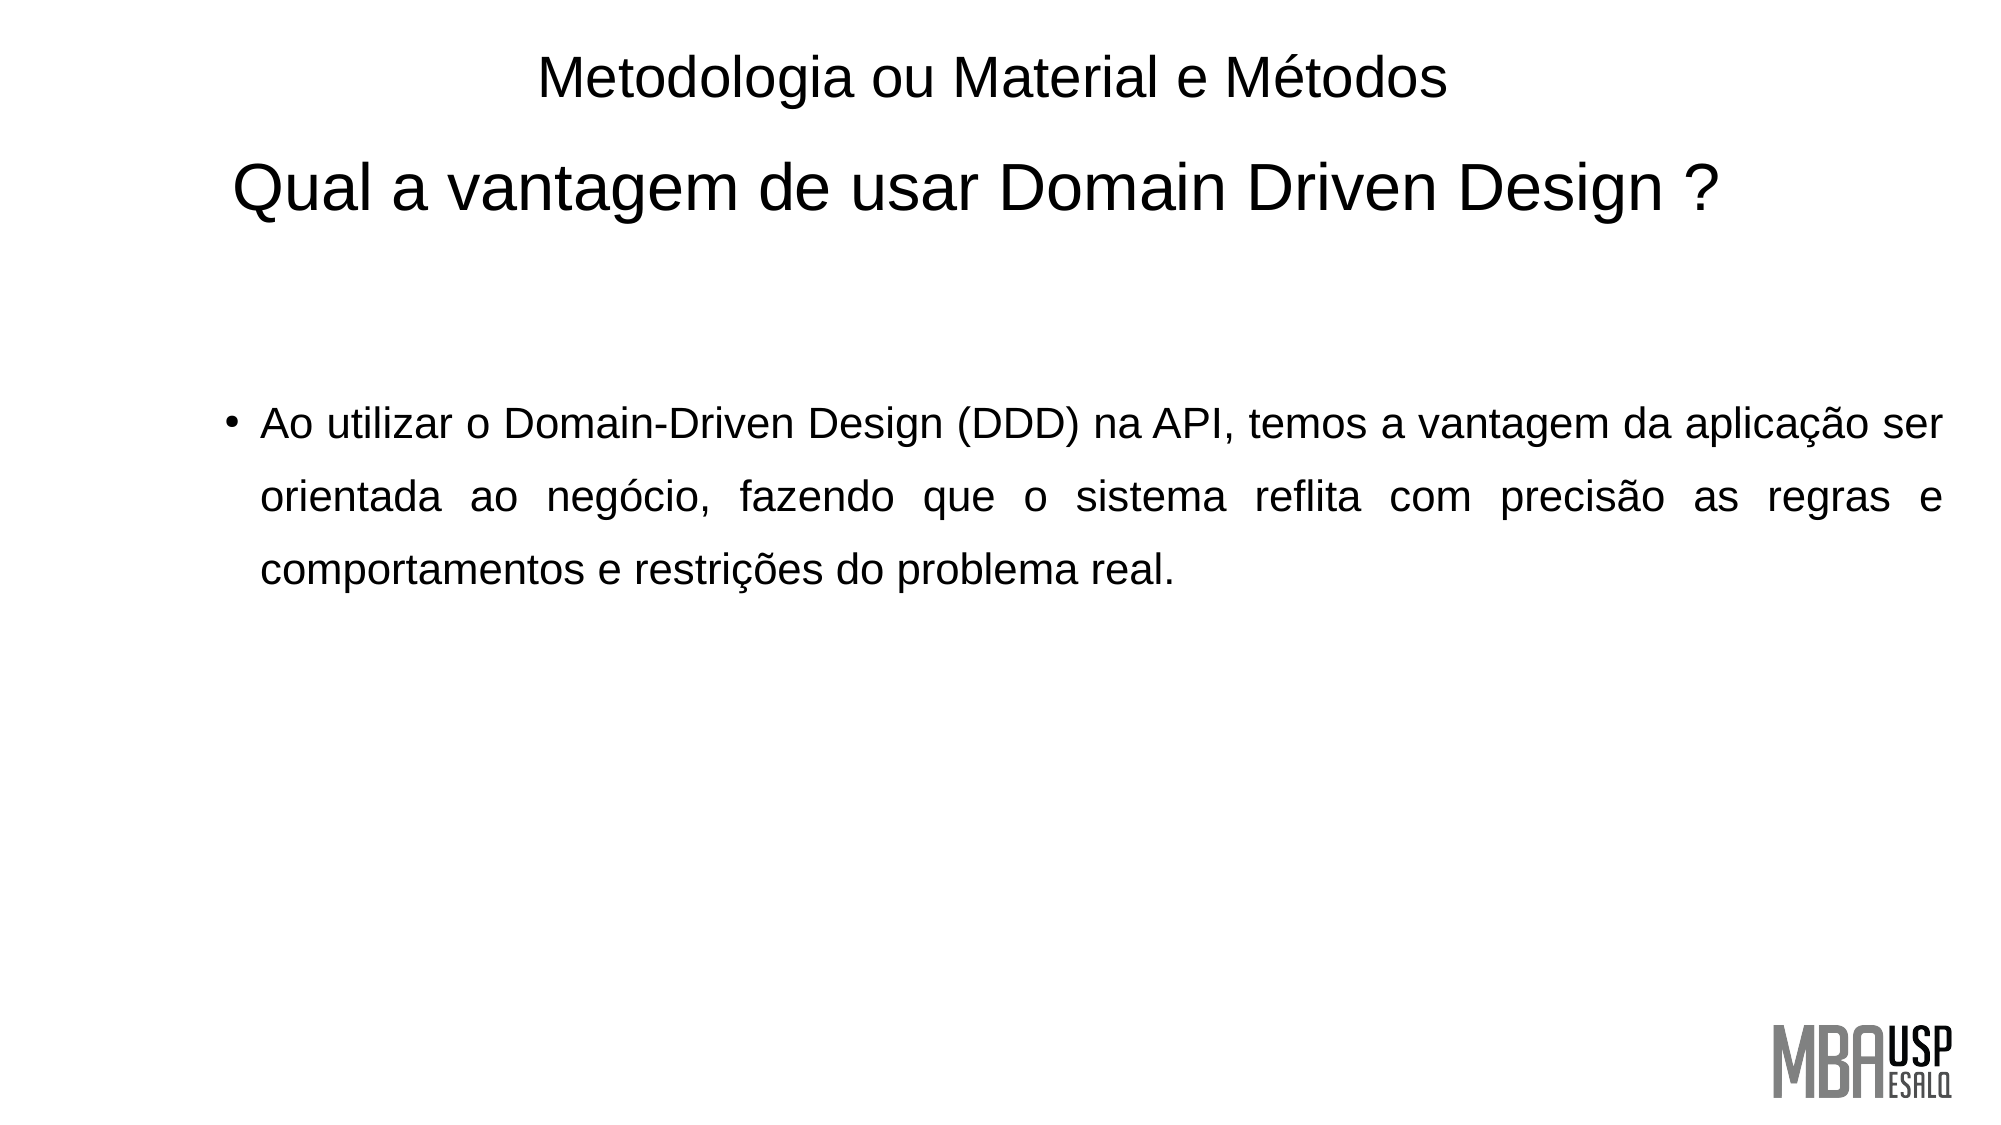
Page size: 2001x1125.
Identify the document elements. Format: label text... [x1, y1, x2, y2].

text_box Metodologia ou Material e Métodos [37, 37, 1951, 118]
picture [1765, 1021, 1960, 1102]
text_box Qual a vantagem de usar Domain Driven Design ? Ao utilizar o Domain-Driven Design (DDD) na API, temos a vantagem da aplicação ser orientada ao negócio, fazendo que o sistema reflita com precisão as regras e comportamentos e restrições do problema real. [82, 150, 1951, 976]
